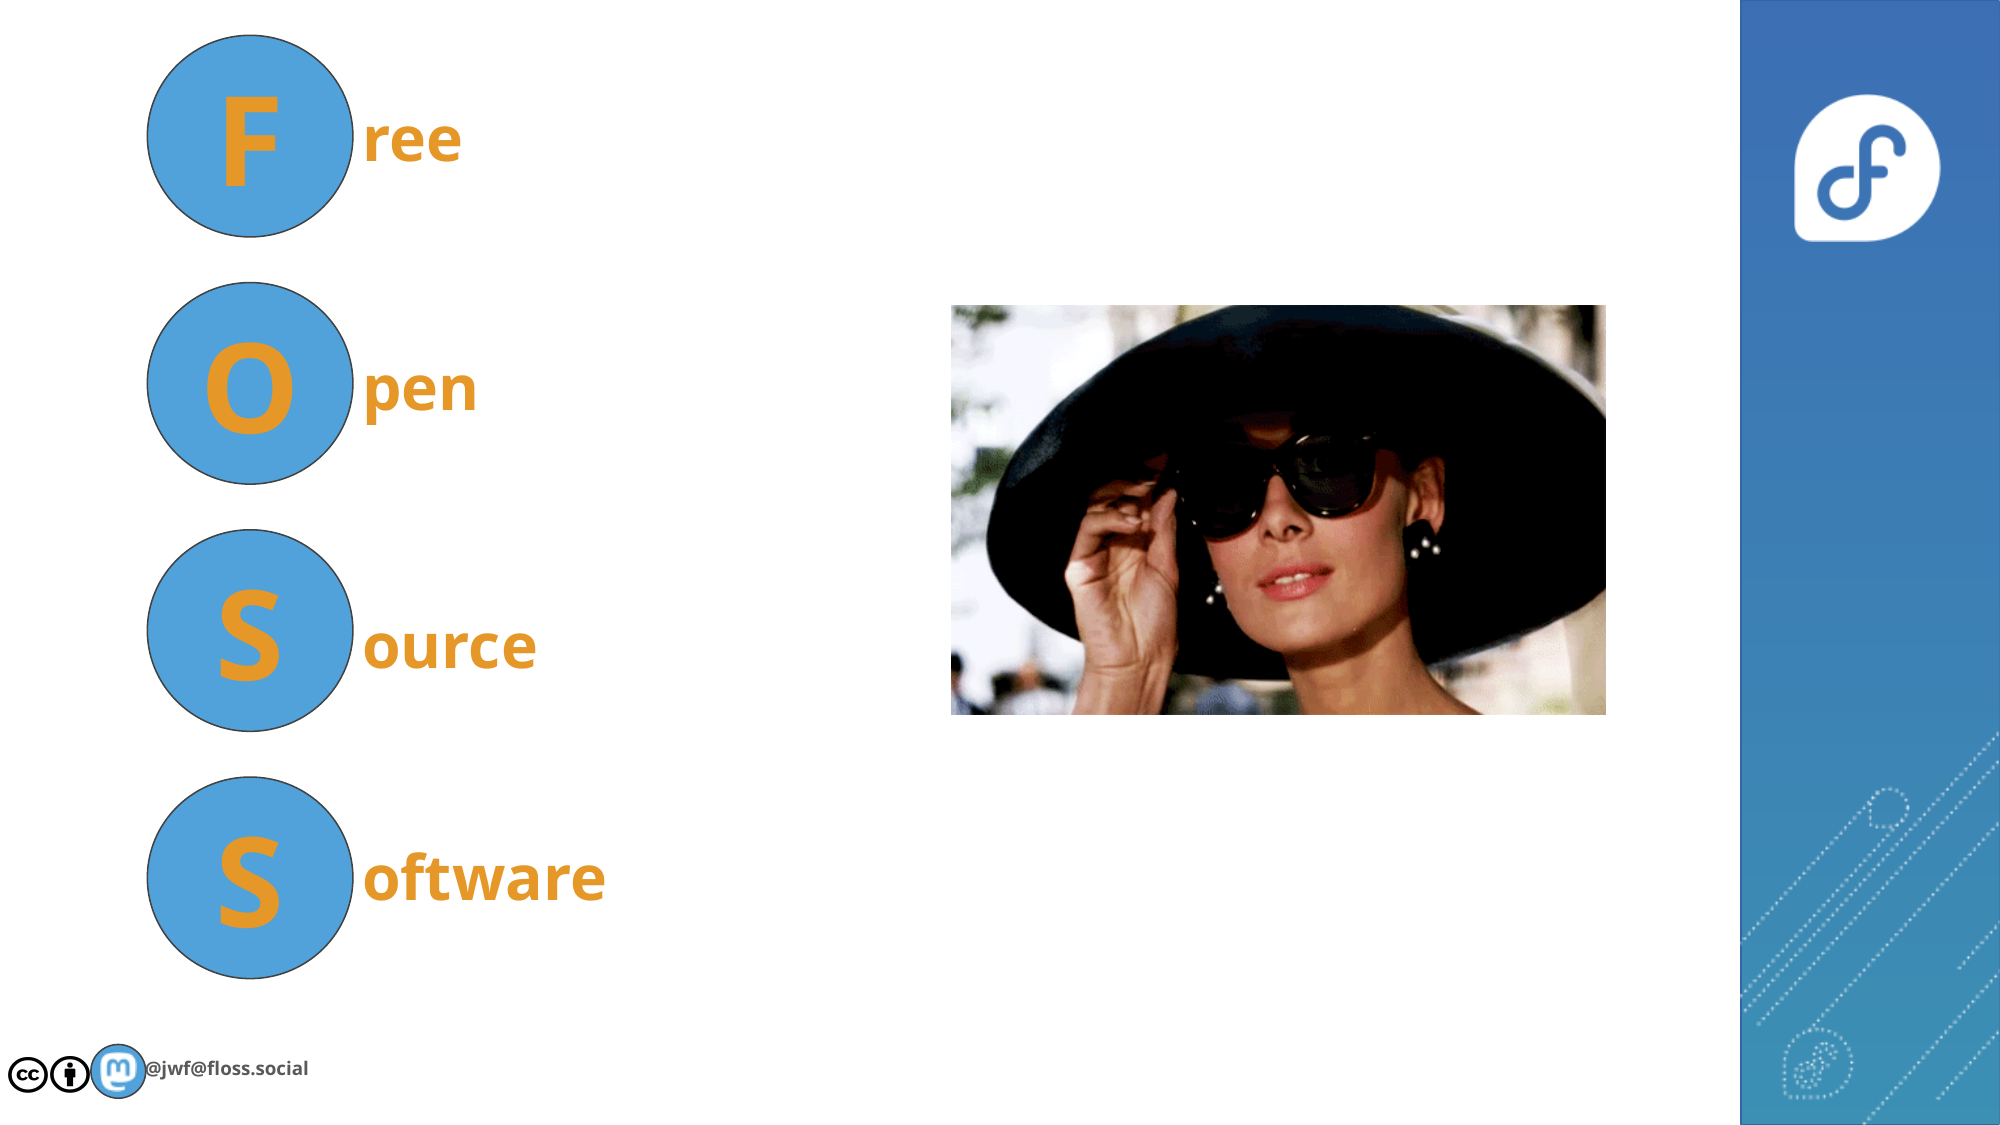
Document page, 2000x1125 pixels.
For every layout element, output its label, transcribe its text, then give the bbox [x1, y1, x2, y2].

text_box pen [347, 333, 604, 438]
picture [8, 1057, 48, 1093]
text_box S [147, 777, 347, 979]
list @jwf@floss.social [135, 1047, 319, 1084]
text_box S [147, 529, 347, 732]
text_box [90, 1044, 136, 1099]
picture [951, 305, 2000, 1125]
picture [100, 1052, 137, 1092]
text_box ree [347, 84, 604, 189]
text_box F [147, 35, 347, 237]
text_box [137, 1084, 143, 1091]
picture [1794, 94, 1941, 242]
picture [50, 1056, 90, 1093]
text_box O [147, 282, 347, 485]
text_box ource [347, 591, 604, 696]
text_box oftware [347, 822, 682, 927]
